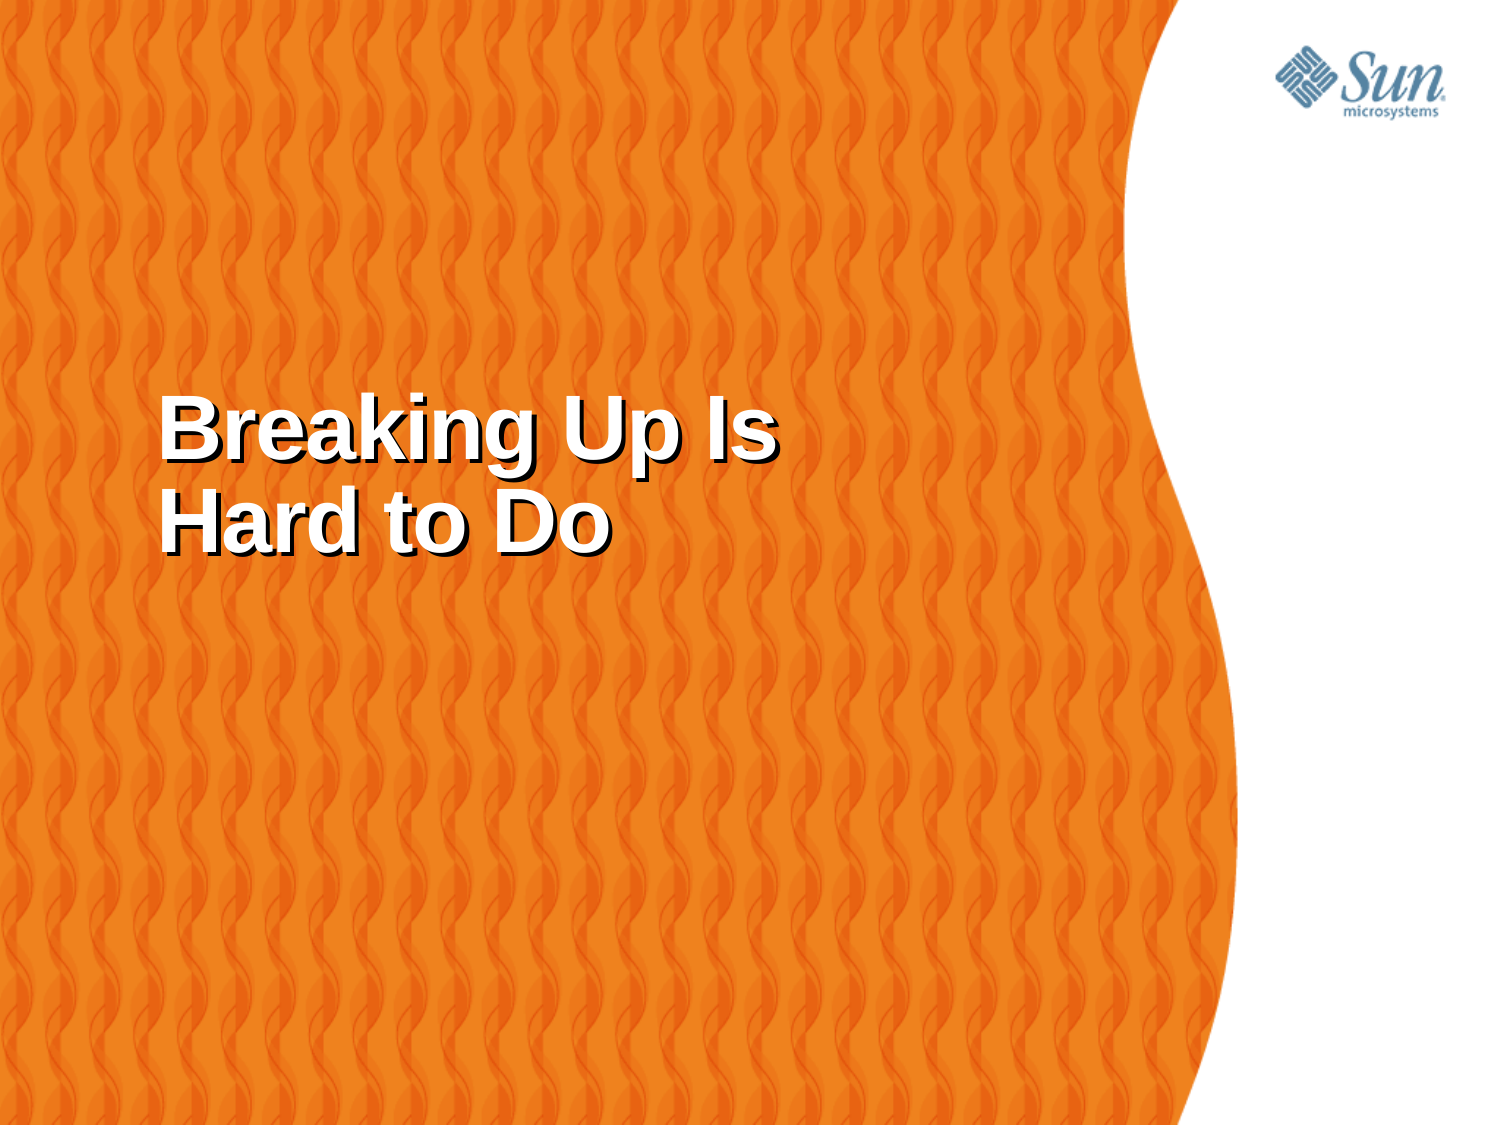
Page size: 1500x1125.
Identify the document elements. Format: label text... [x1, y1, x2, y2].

title Breaking Up Is Hard to Do [156, 293, 1358, 1001]
picture [0, 0, 1500, 1125]
